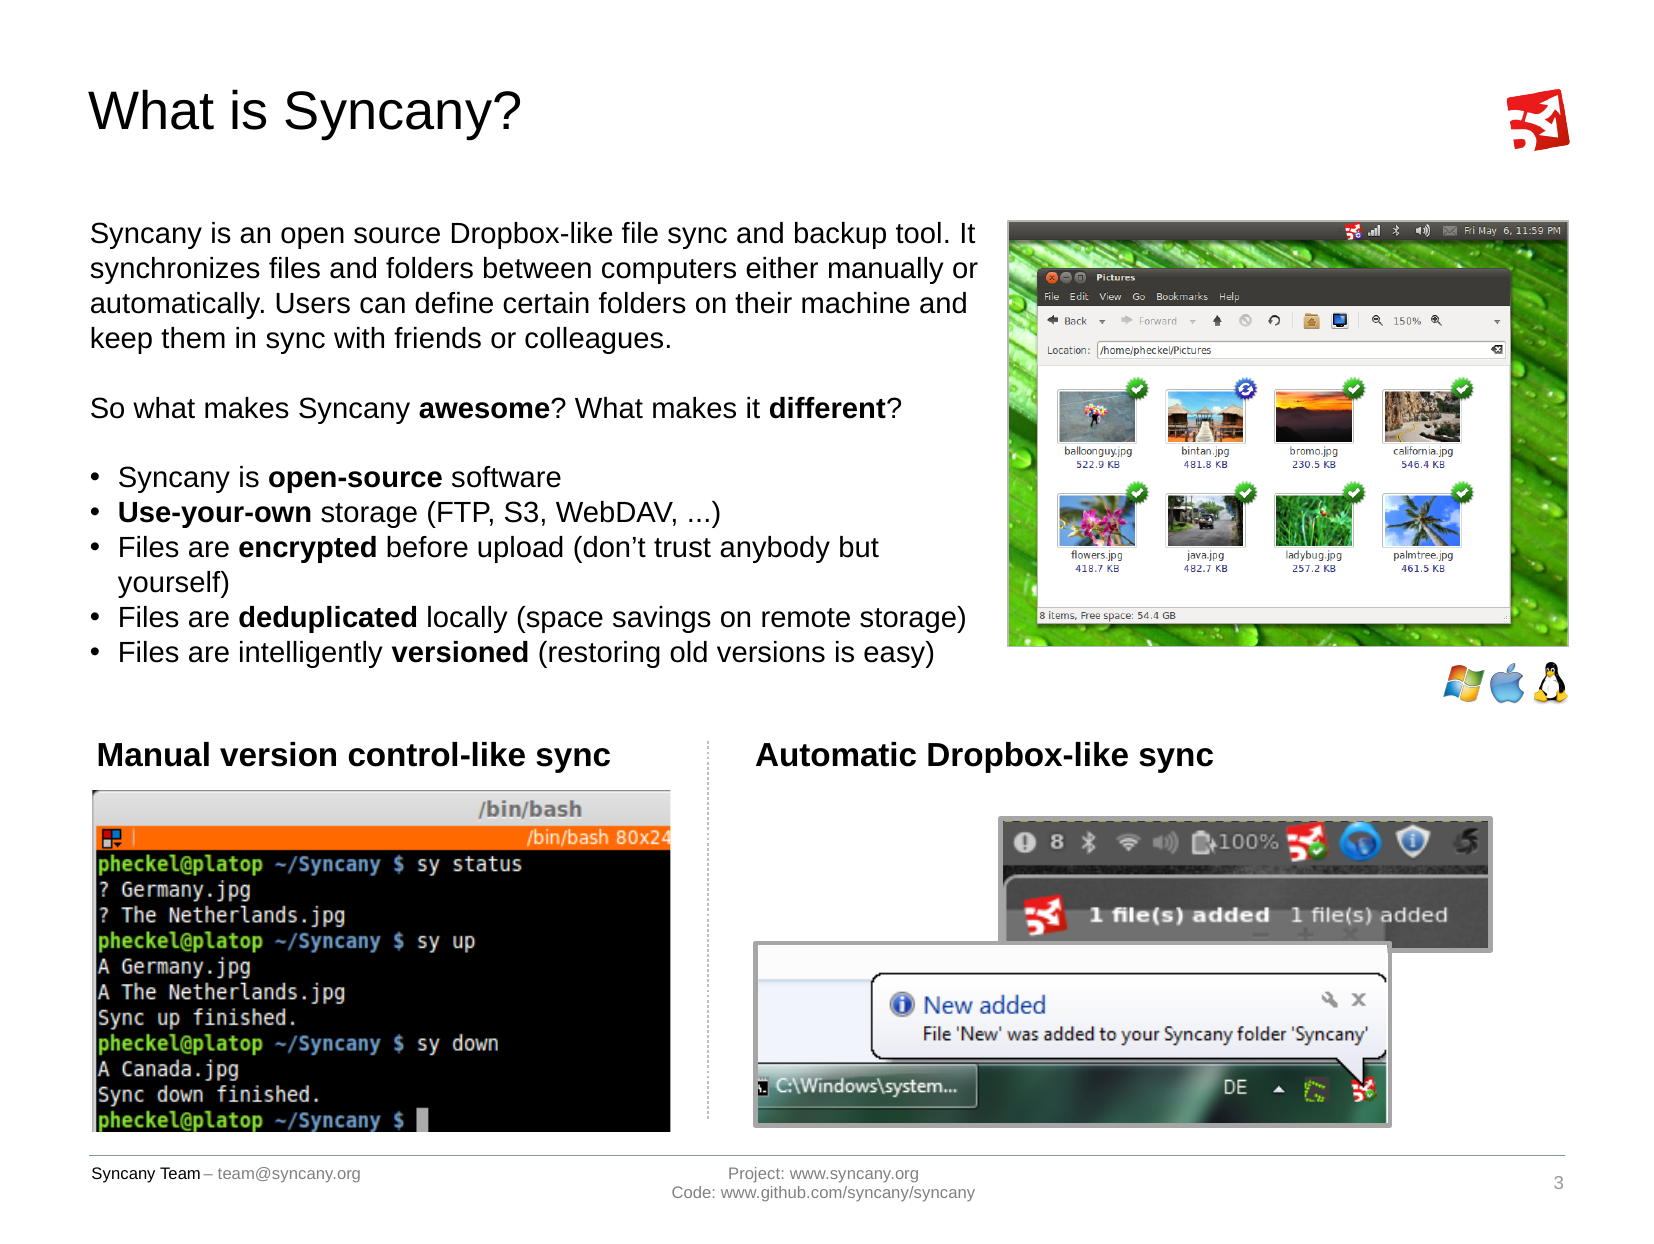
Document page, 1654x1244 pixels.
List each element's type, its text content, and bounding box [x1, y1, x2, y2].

picture [757, 945, 1388, 1124]
title What is Syncany? [88, 82, 1343, 207]
picture [1443, 662, 1568, 705]
picture [1504, 86, 1572, 155]
picture [1002, 820, 1489, 948]
picture [1008, 221, 1568, 646]
text_box Manual version control-like sync [81, 725, 671, 781]
slide_number <number> [1476, 1167, 1565, 1193]
text_box Automatic Dropbox-like sync [740, 725, 1329, 781]
text_box Syncany is an open source Dropbox-like file sync and backup tool. It synchronizes files and folders between computers either manually or automatically. Users can define certain folders on their machine and keep them in sync with friends or colleagues. So what makes Syncany awesome? What makes it different? Syncany is open-source software Use-your-own storage (FTP, S3, WebDAV, ...) Files are encrypted before upload (don’t trust anybody but yourself) Files are deduplicated locally (space savings on remote storage) Files are intelligently versioned (restoring old versions is easy) [74, 206, 1016, 677]
picture [92, 790, 671, 1132]
